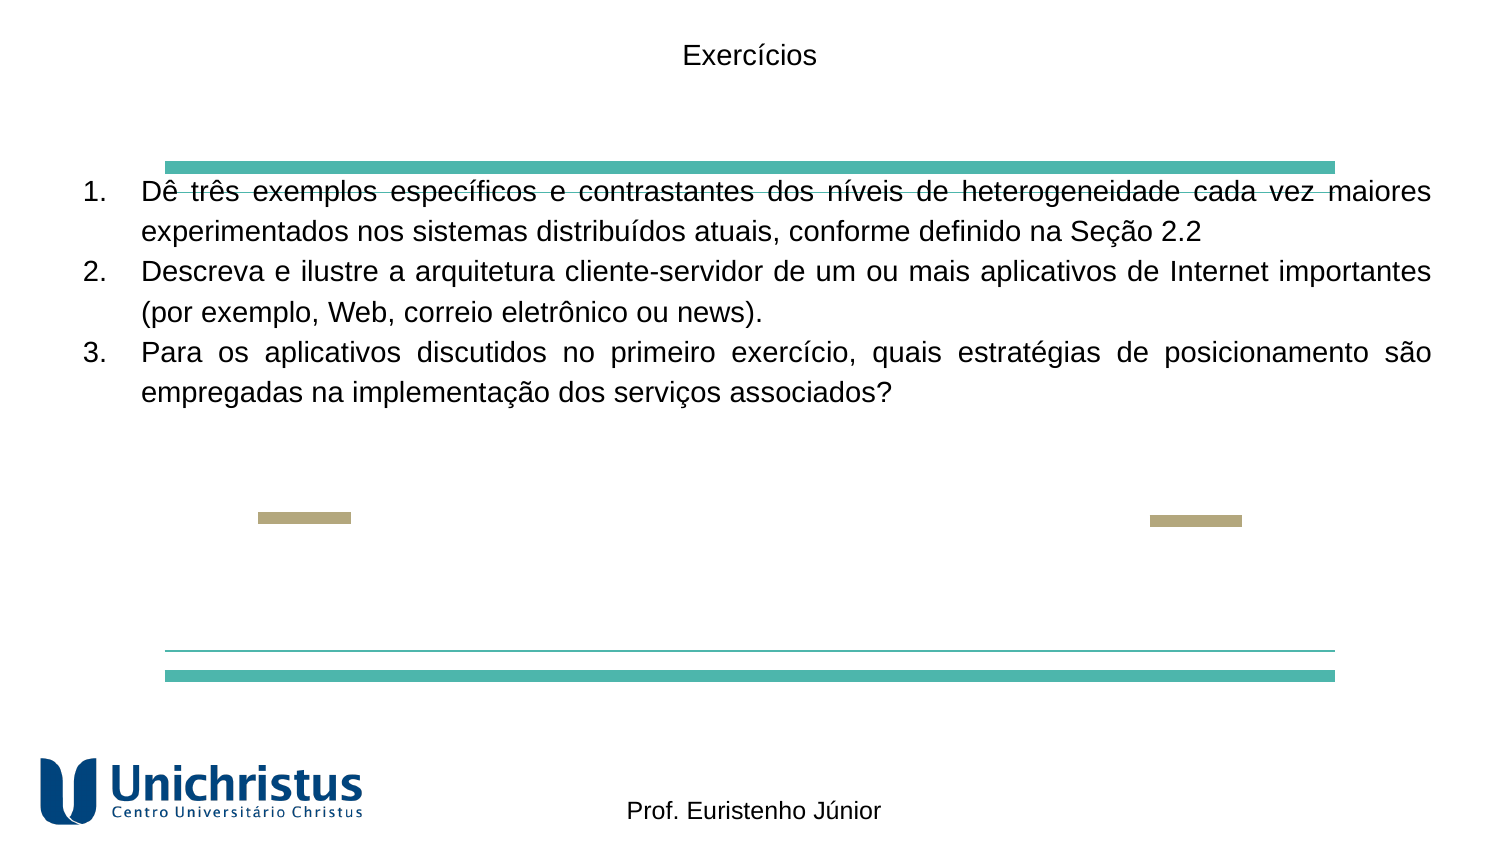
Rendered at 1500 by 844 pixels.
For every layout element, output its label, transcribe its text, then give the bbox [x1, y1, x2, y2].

picture [35, 754, 367, 827]
title Exercícios [51, 20, 1449, 137]
list Dê três exemplos específicos e contrastantes dos níveis de heterogeneidade cada vez maiores experimentados nos sistemas distribuídos atuais, conforme definido na Seção 2.2 Descreva e ilustre a arquitetura cliente-servidor de um ou mais aplicativos de Internet importantes (por exemplo, Web, correio eletrônico ou news). Para os aplicativos discutidos no primeiro exercício, quais estratégias de posicionamento são empregadas na implementação dos serviços associados? [51, 152, 1449, 750]
